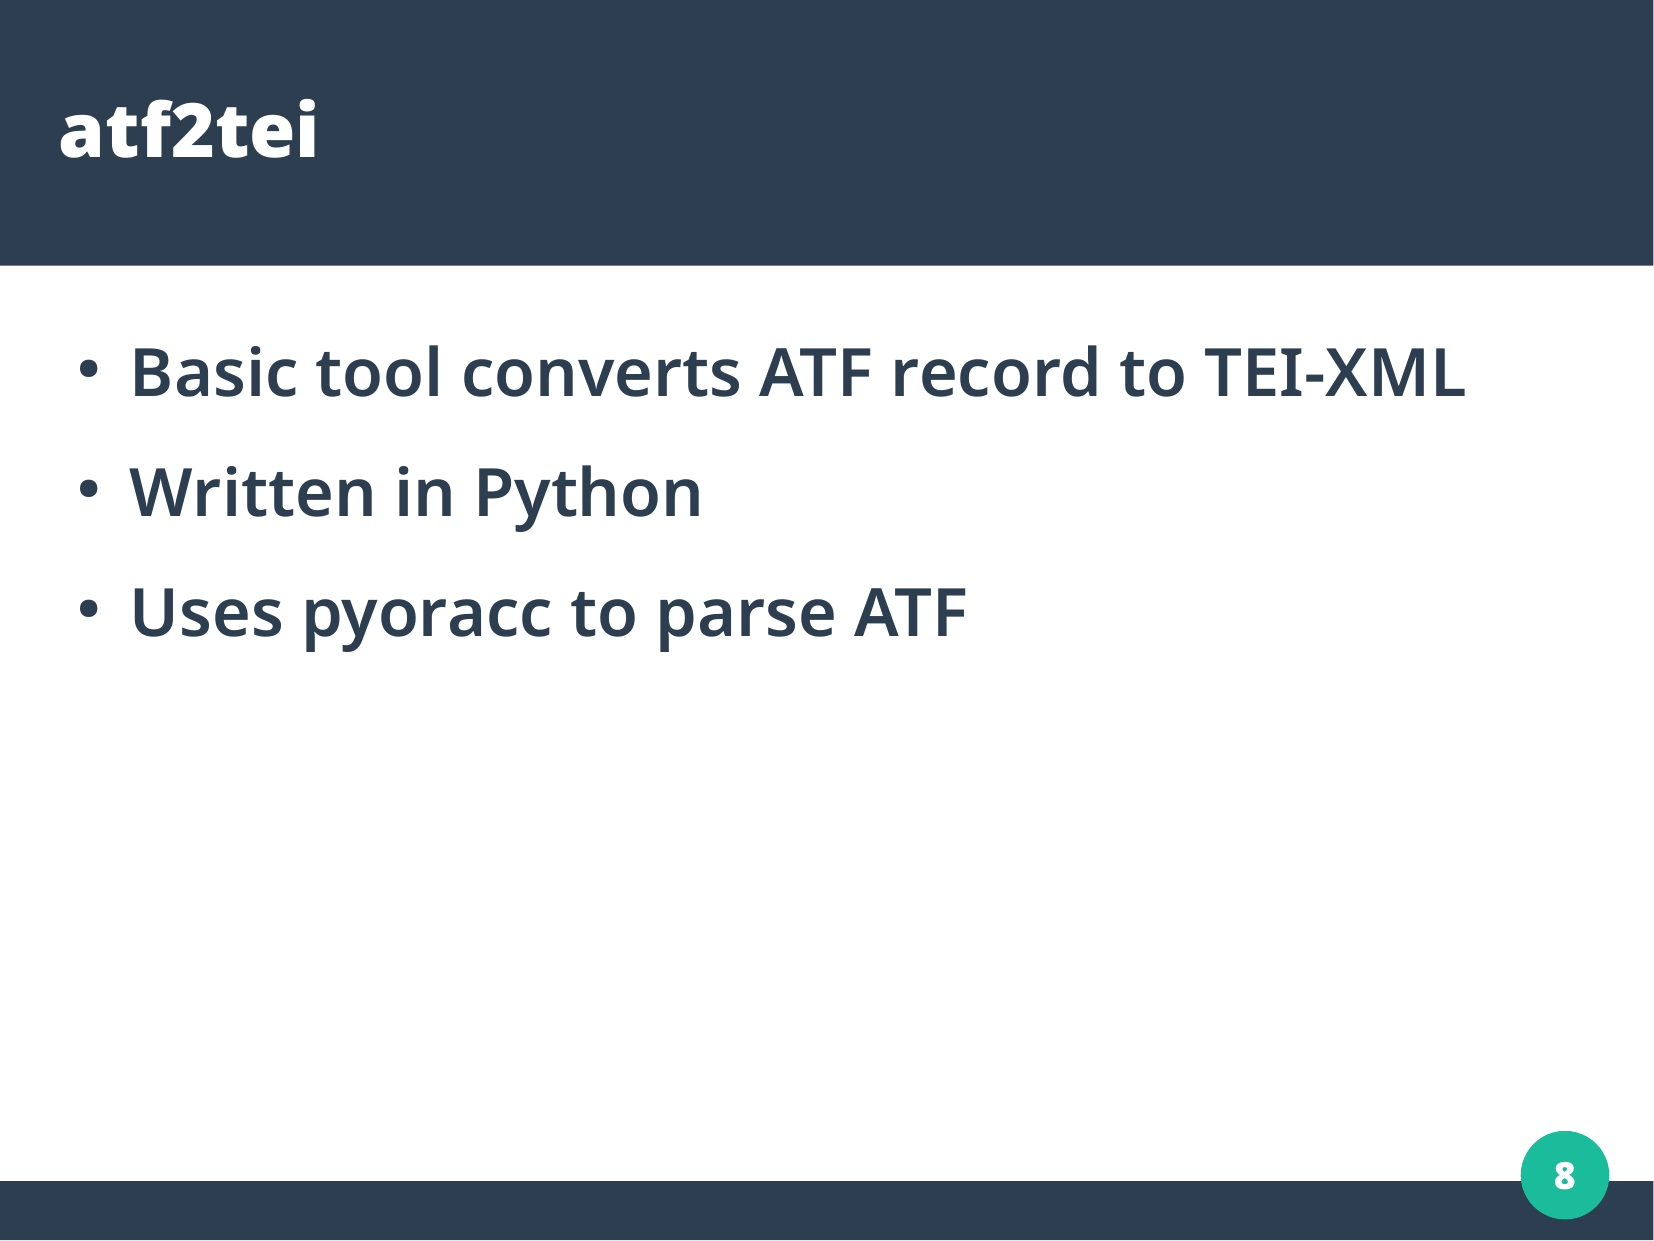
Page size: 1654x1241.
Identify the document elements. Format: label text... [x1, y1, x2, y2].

list Basic tool converts ATF record to TEI-XML Written in Python Uses pyoracc to parse ATF [59, 324, 1595, 1152]
title atf2tei [59, 49, 1595, 207]
